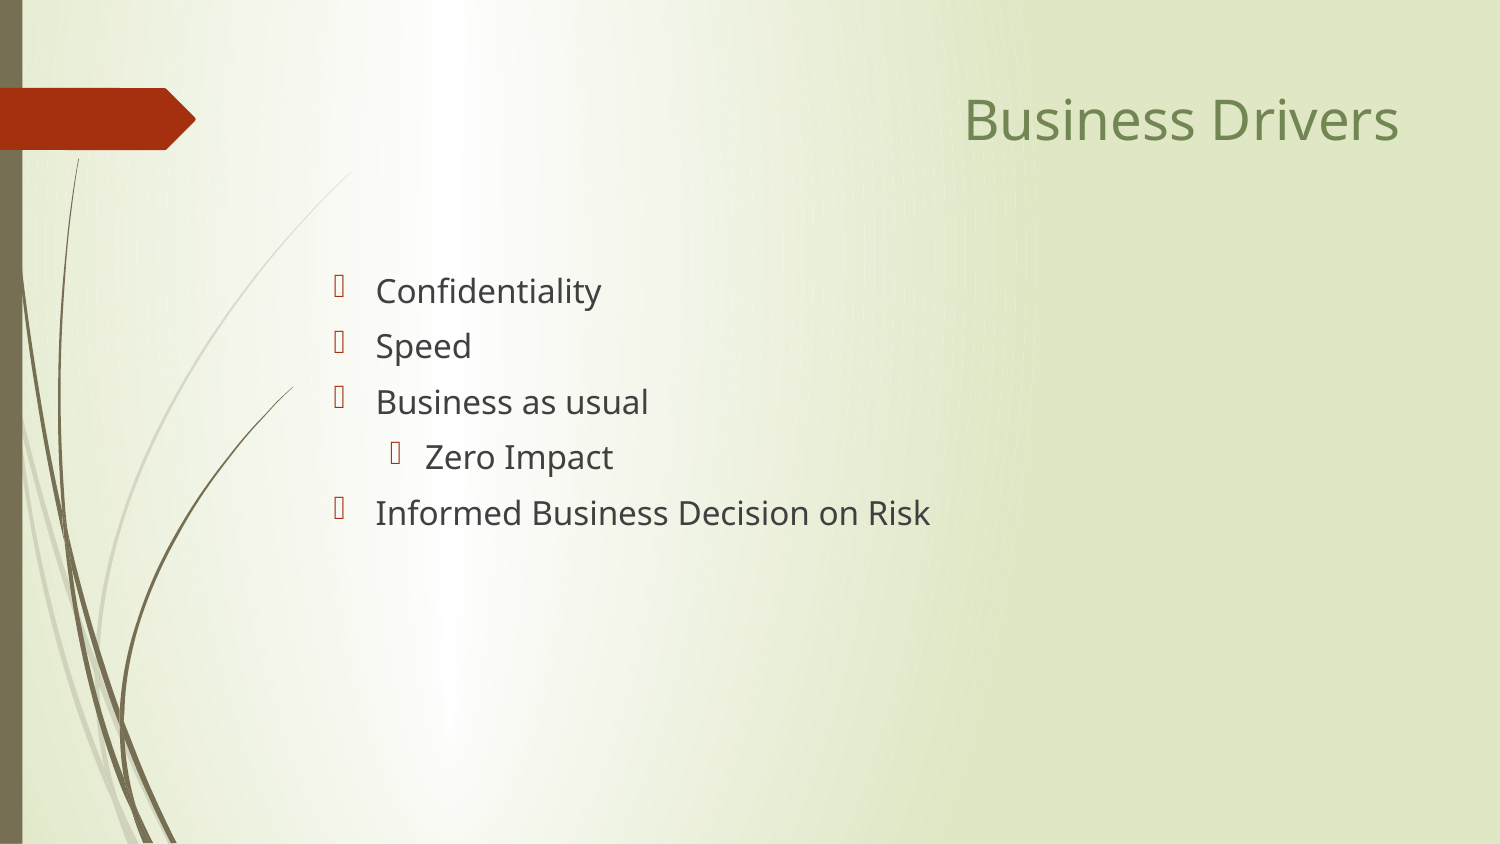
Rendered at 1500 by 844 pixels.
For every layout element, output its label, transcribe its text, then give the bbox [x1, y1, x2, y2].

title Business Drivers [319, 76, 1416, 235]
list Confidentiality Speed Business as usual Zero Impact Informed Business Decision on Risk [318, 262, 1416, 728]
